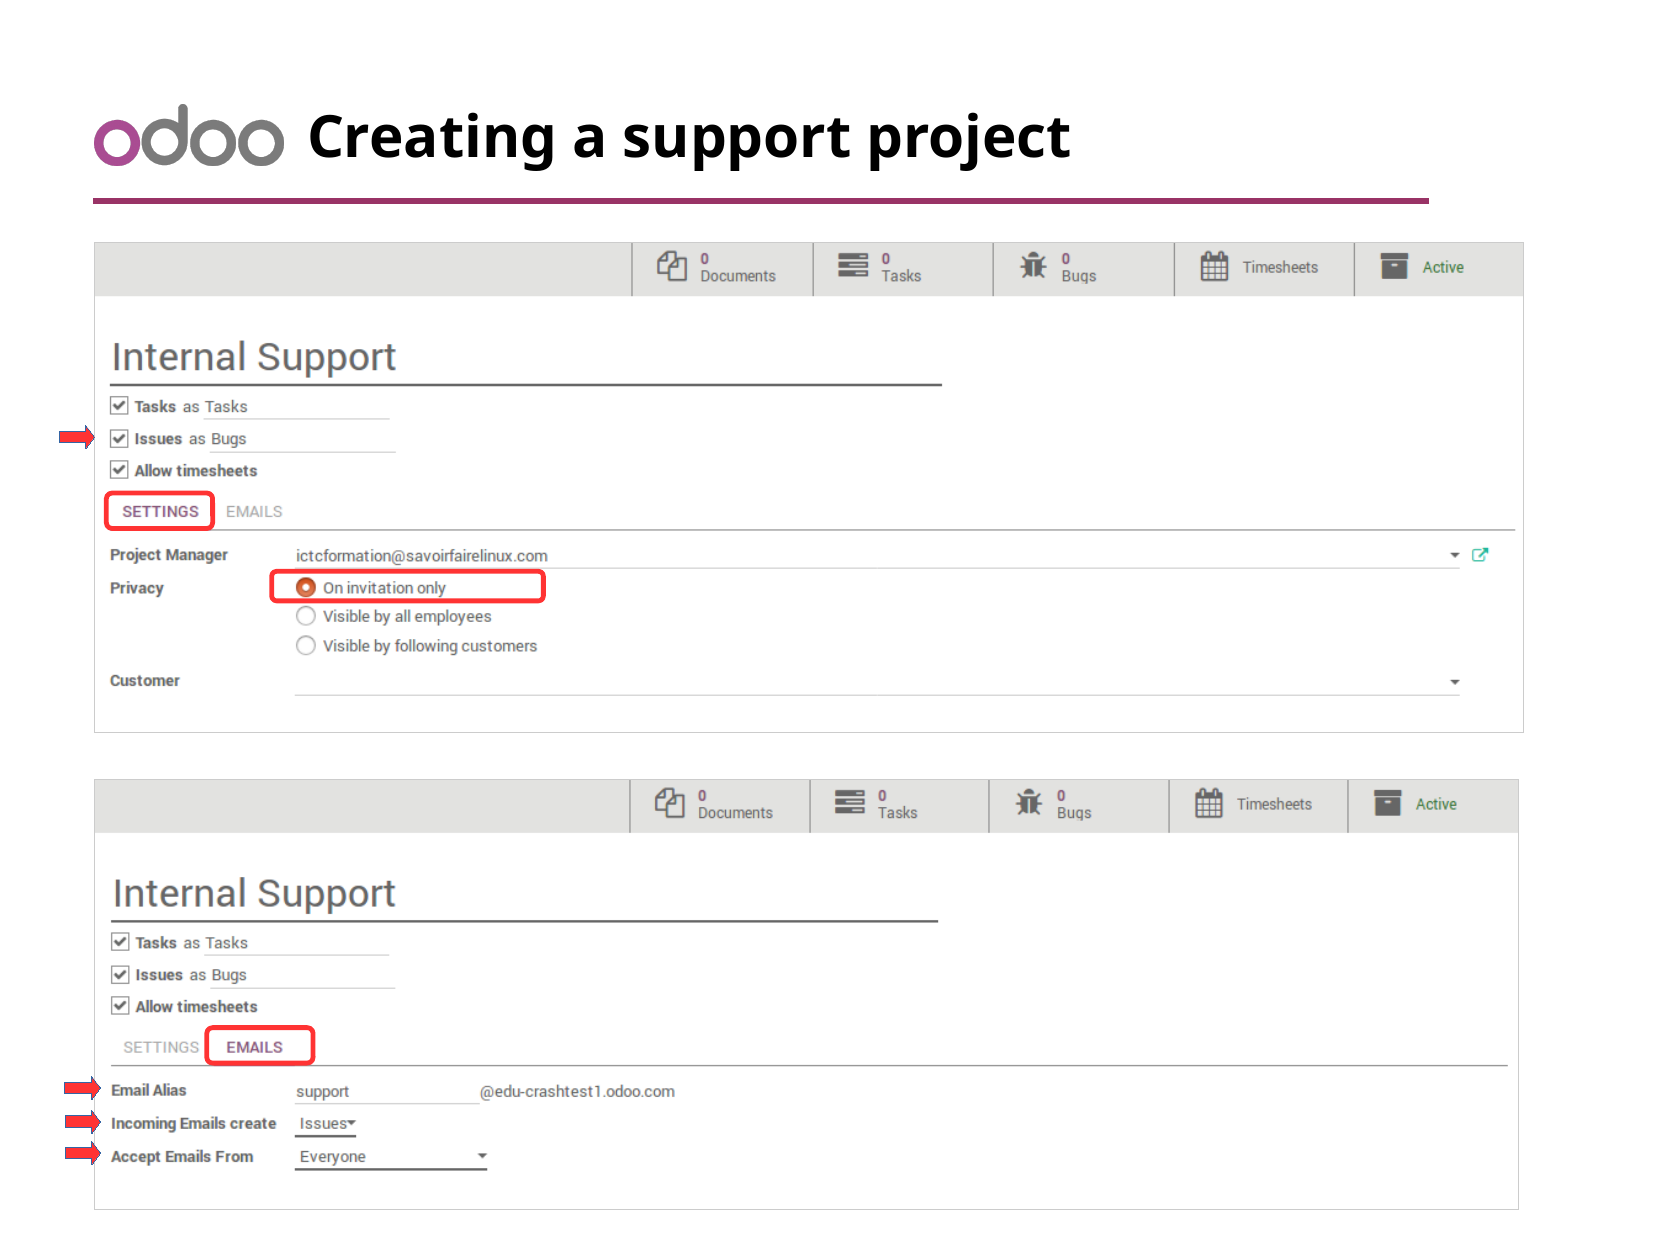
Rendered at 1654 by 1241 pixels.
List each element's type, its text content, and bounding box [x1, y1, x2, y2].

title Creating a support project [307, 31, 1570, 239]
picture [94, 779, 1519, 1210]
text_box [106, 492, 213, 529]
text_box [59, 425, 95, 449]
text_box [271, 571, 544, 601]
text_box [65, 1141, 101, 1165]
text_box [206, 1027, 314, 1064]
picture [94, 104, 284, 166]
picture [94, 242, 1524, 733]
text_box [65, 1110, 101, 1134]
text_box [64, 1076, 101, 1100]
